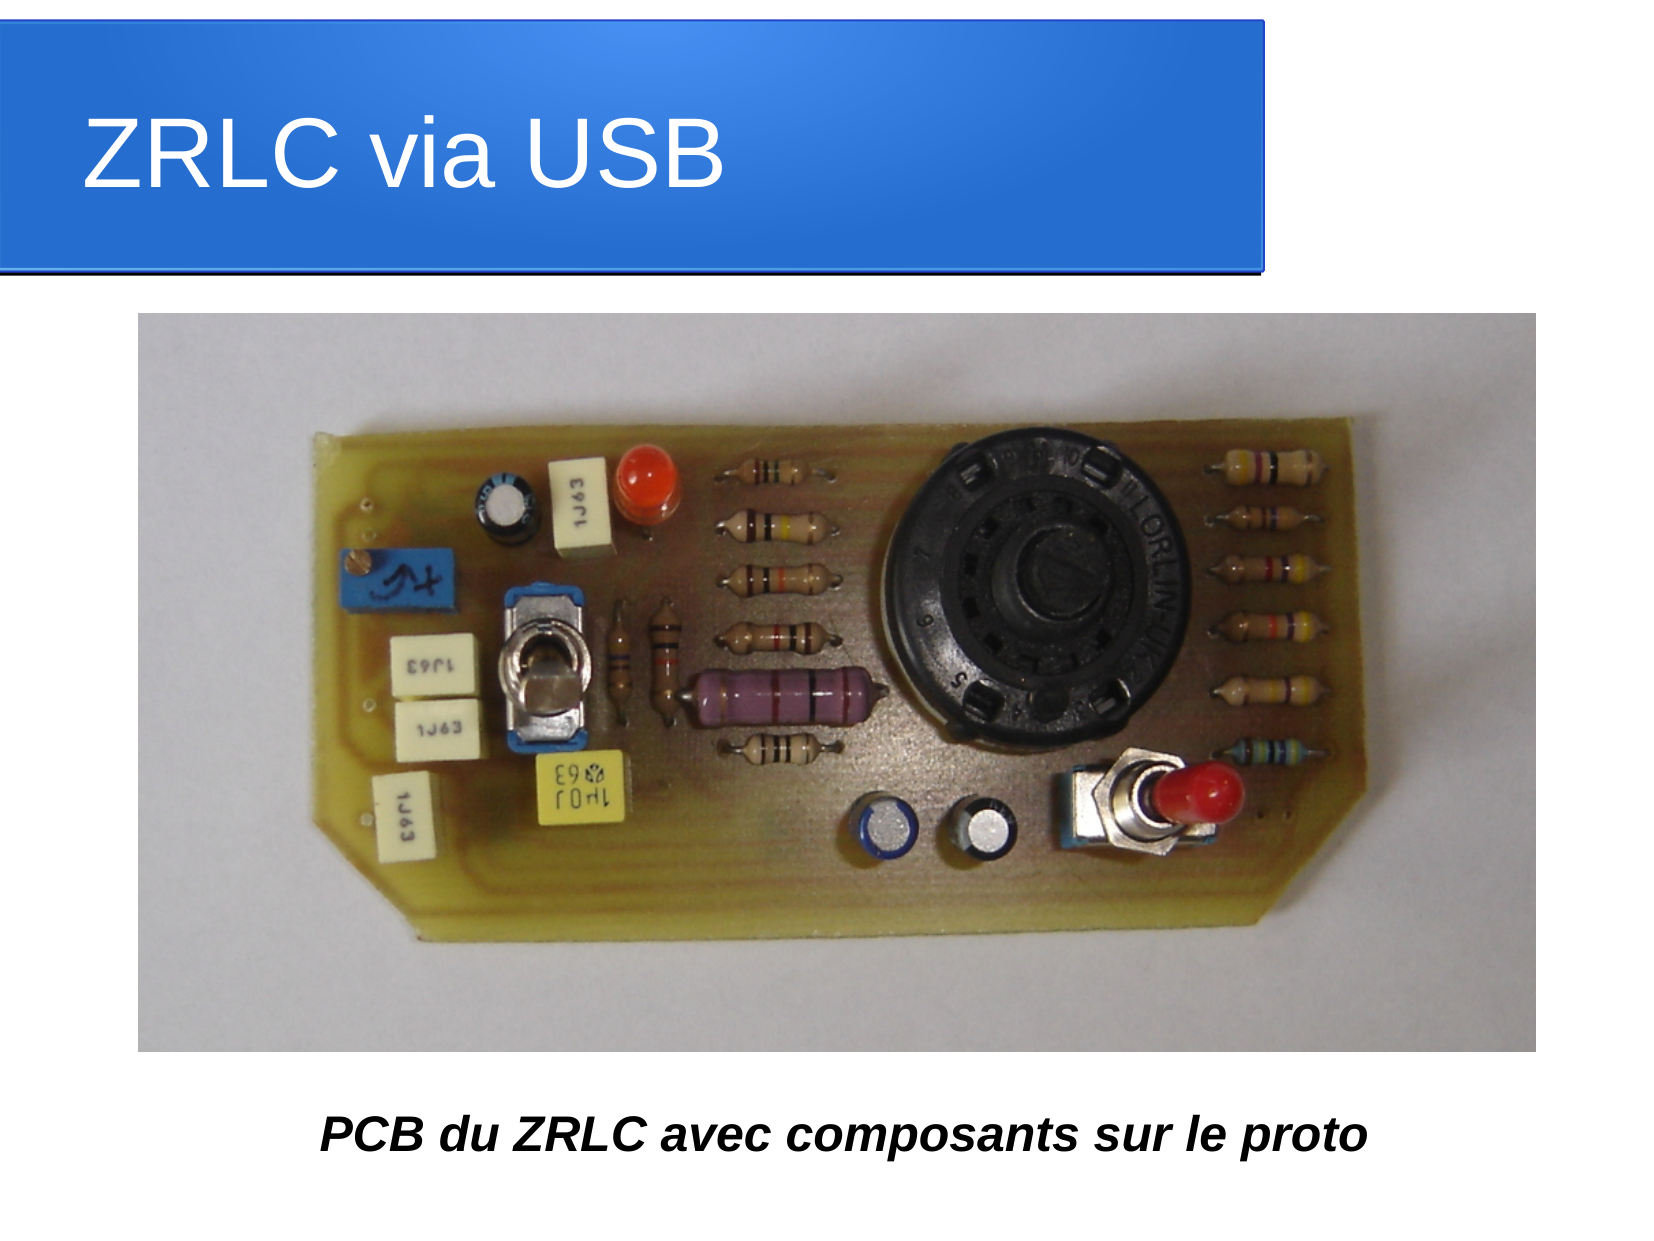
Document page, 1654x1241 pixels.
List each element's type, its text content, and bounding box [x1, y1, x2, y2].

text_box PCB du ZRLC avec composants sur le proto [236, 1098, 1453, 1170]
title ZRLC via USB [82, 49, 1250, 257]
picture [138, 313, 1536, 1052]
